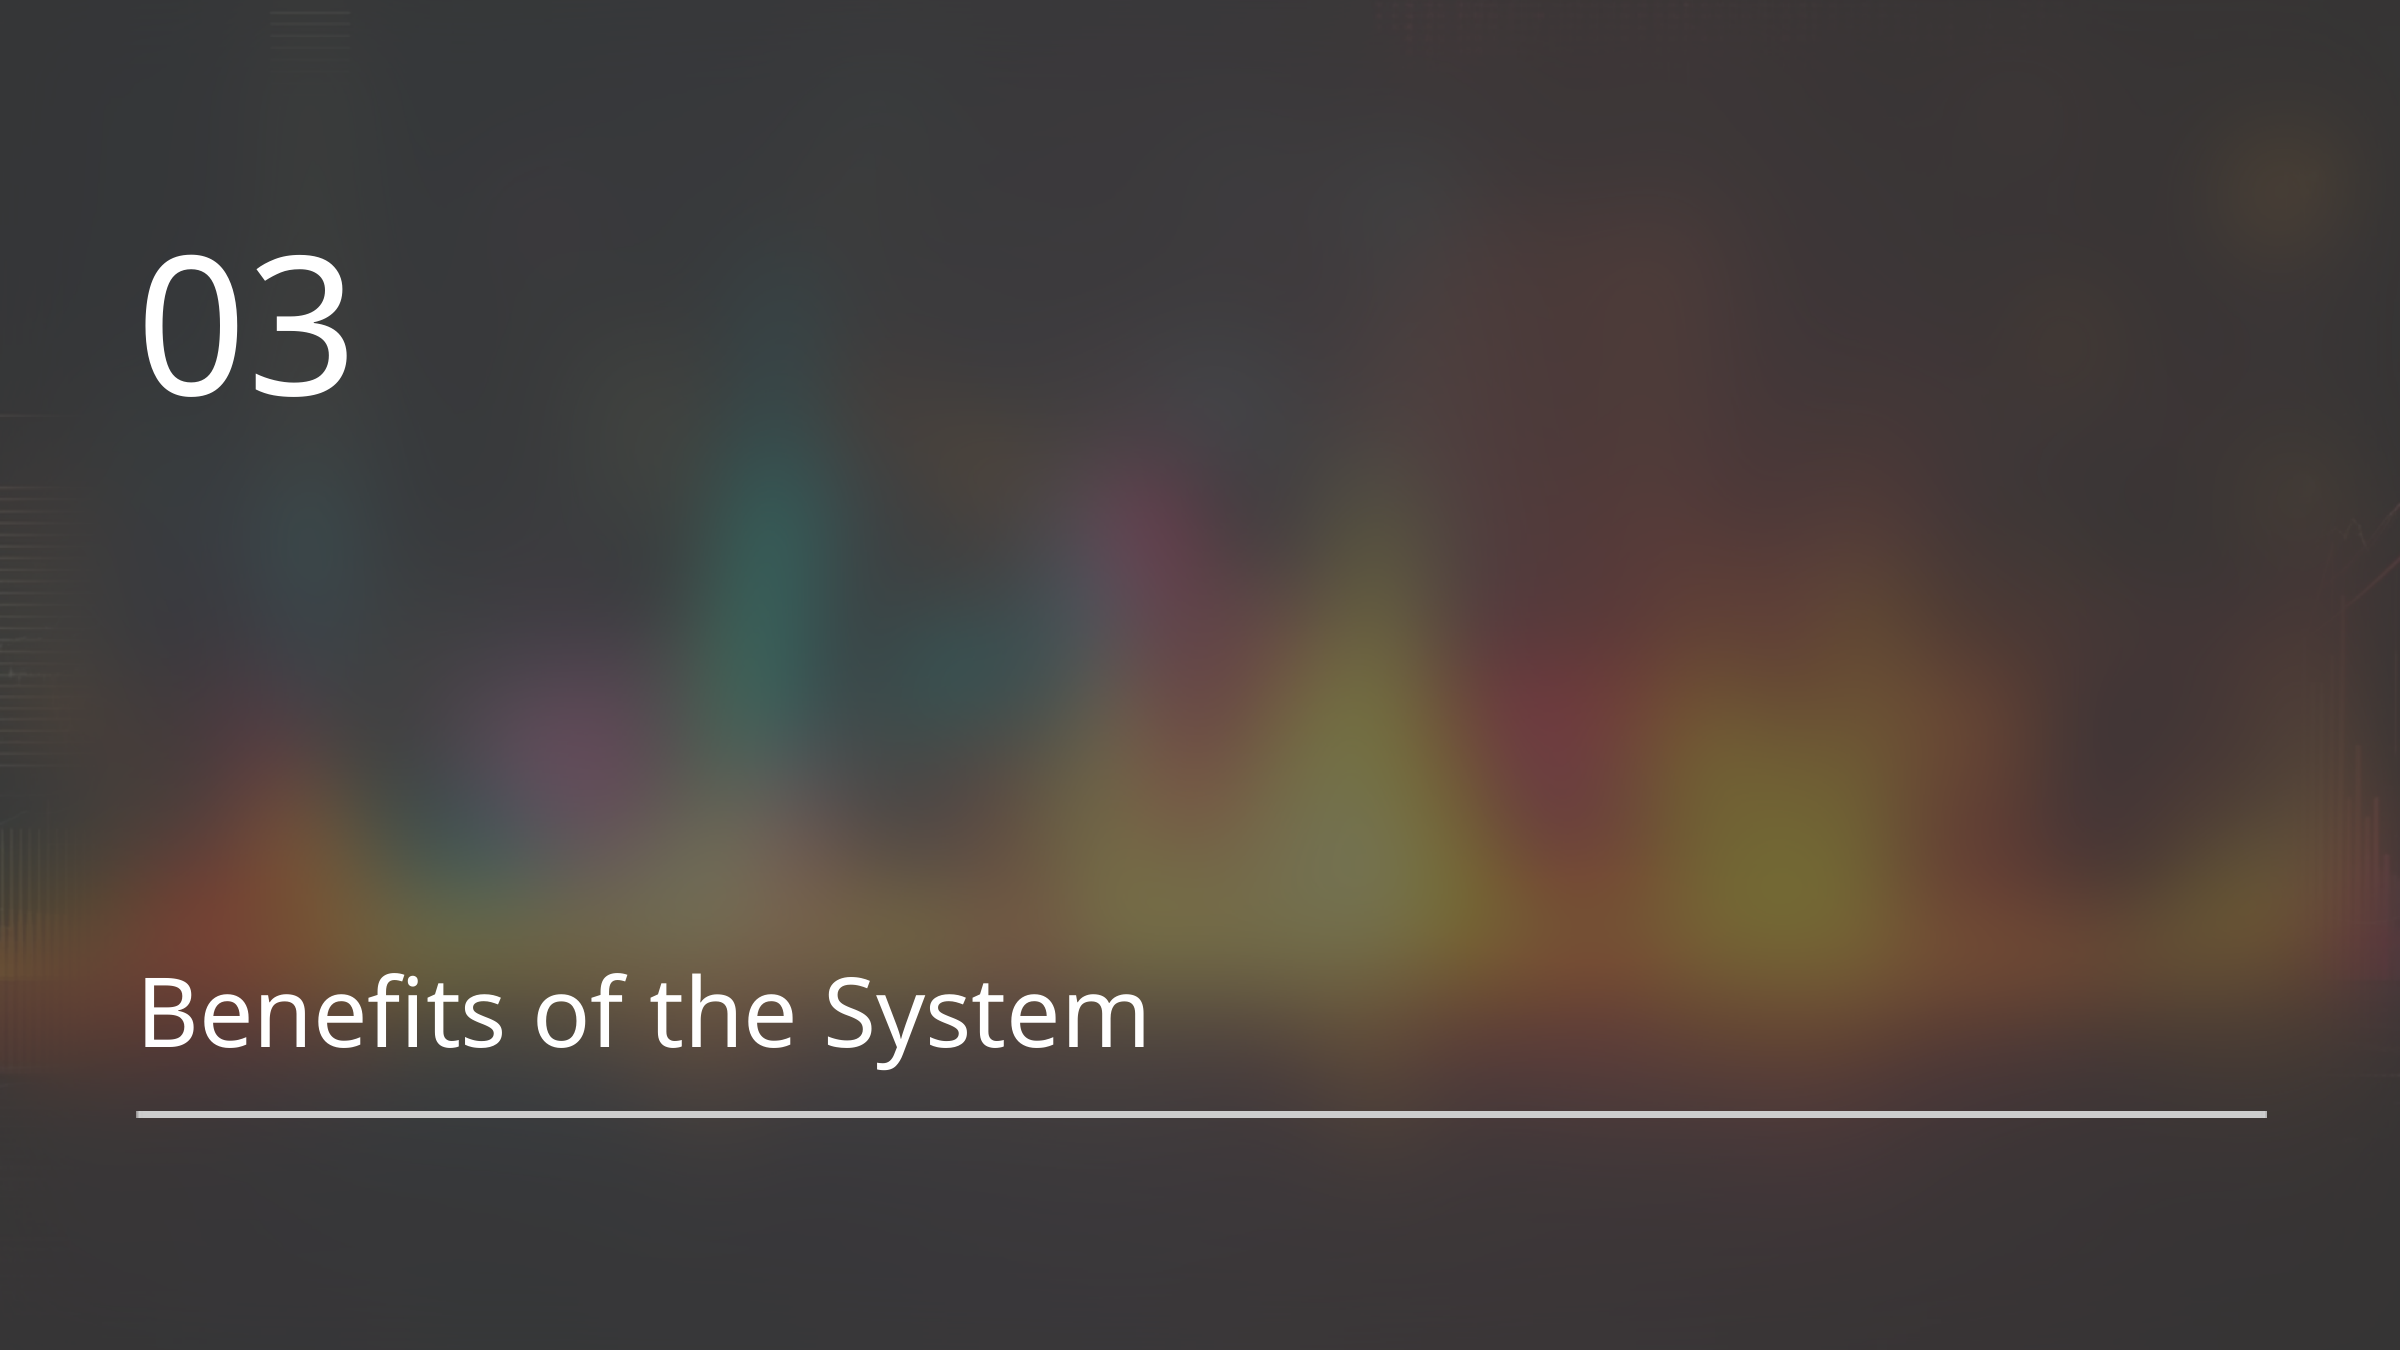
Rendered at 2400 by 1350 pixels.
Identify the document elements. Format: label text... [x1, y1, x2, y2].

picture [0, 0, 2400, 1350]
text_box 03 [136, 191, 2267, 435]
text_box Benefits of the System [136, 946, 2267, 1068]
